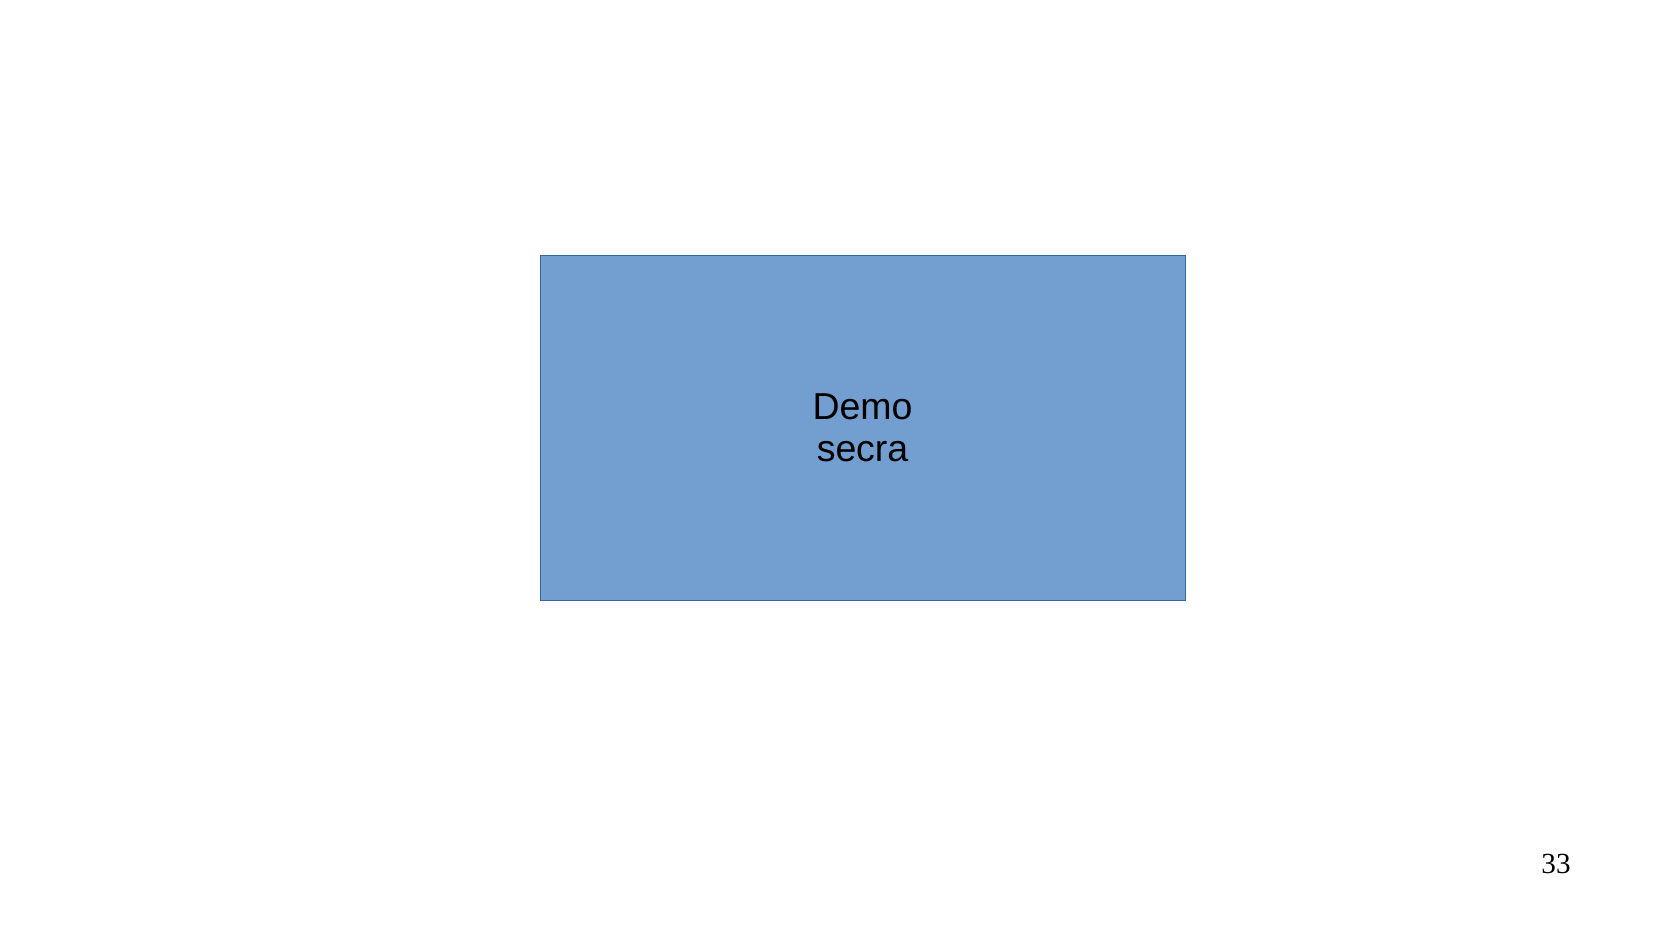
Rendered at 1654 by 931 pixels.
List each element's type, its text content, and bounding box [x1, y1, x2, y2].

text_box Demo secra [540, 255, 1186, 601]
